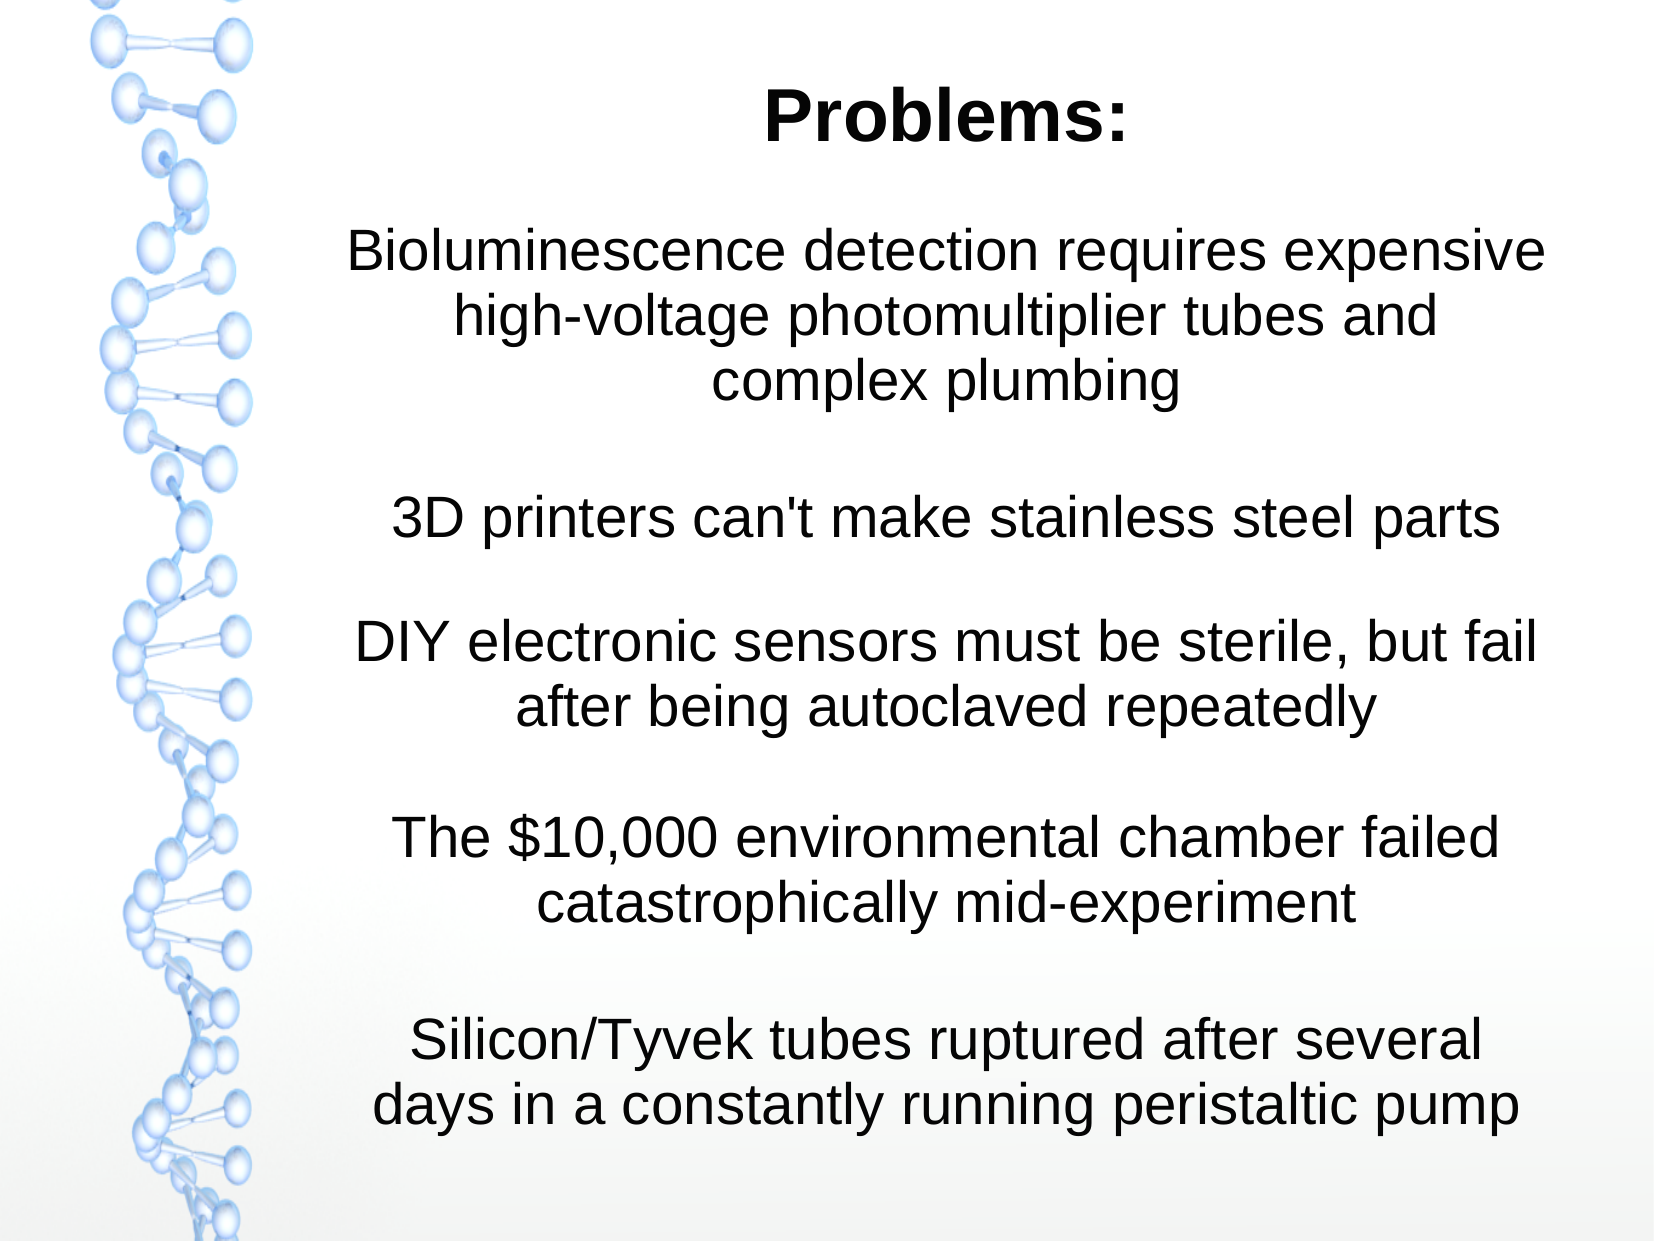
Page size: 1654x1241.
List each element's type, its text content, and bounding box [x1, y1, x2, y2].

text_box Problems: Bioluminescence detection requires expensive high-voltage photomultiplier tubes and complex plumbing 3D printers can't make stainless steel parts DIY electronic sensors must be sterile, but fail after being autoclaved repeatedly The $10,000 environmental chamber failed catastrophically mid-experiment Silicon/Tyvek tubes ruptured after several days in a constantly running peristaltic pump [345, 59, 1550, 1153]
picture [0, 0, 1654, 1241]
